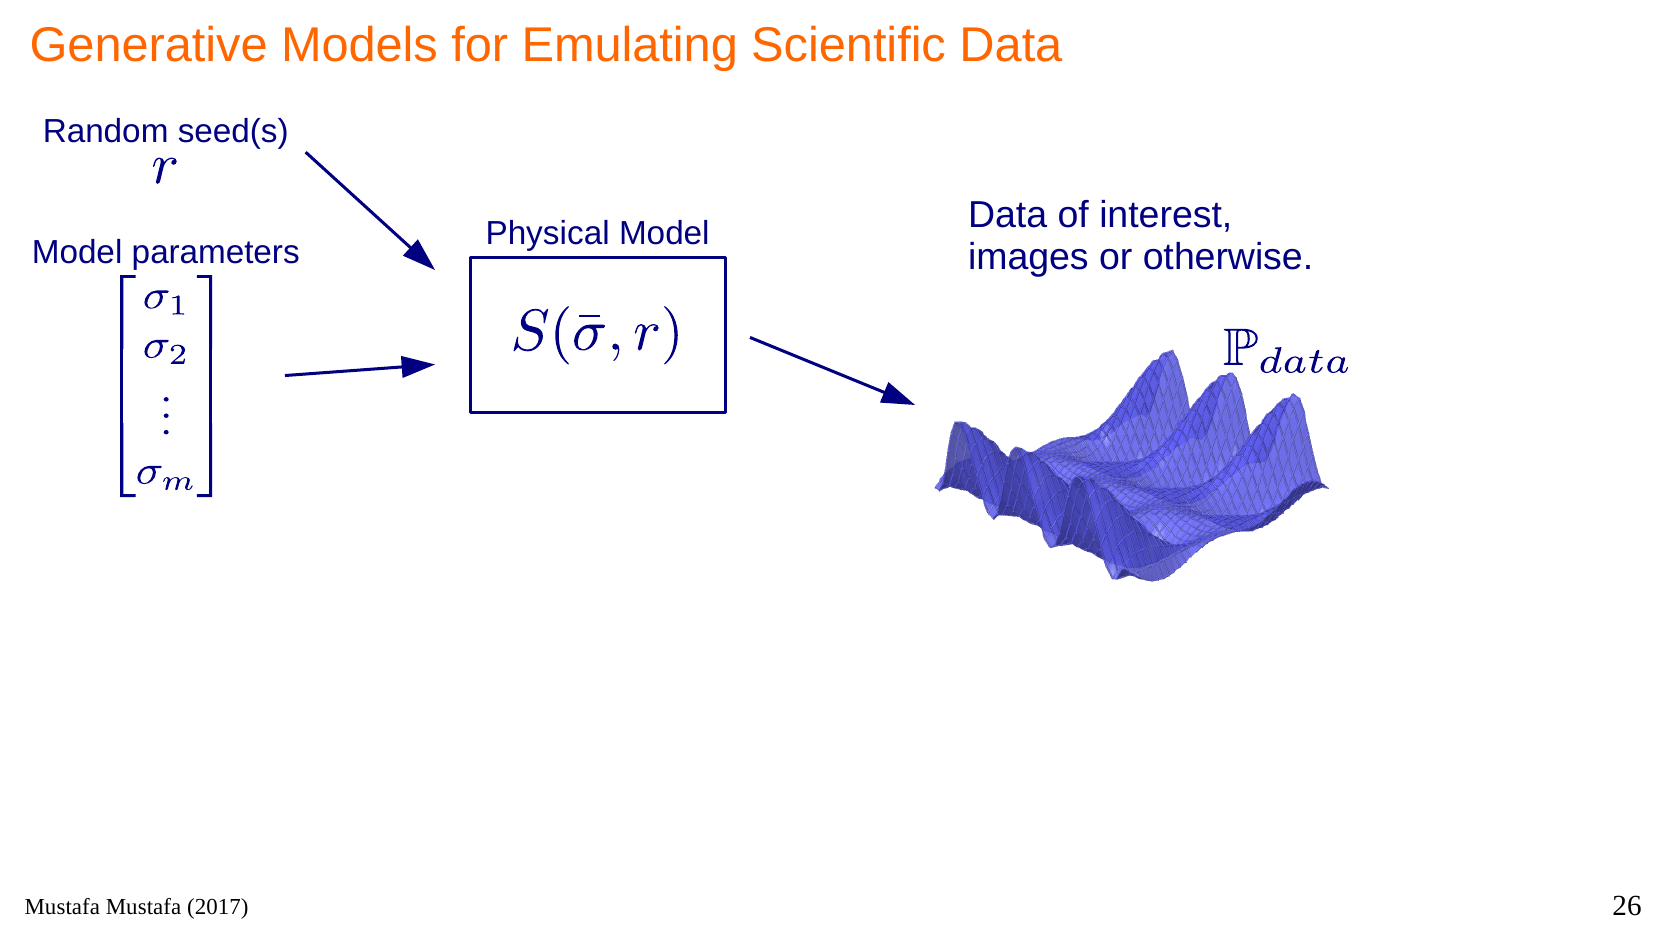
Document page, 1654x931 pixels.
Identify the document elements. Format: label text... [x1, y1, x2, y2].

text_box Data of interest, images or otherwise. [953, 186, 1334, 286]
text_box [510, 306, 684, 365]
text_box [1222, 328, 1351, 374]
title Generative Models for Emulating Scientific Data [29, 15, 1621, 74]
text_box [105, 275, 227, 498]
text_box [151, 157, 180, 184]
text_box Random seed(s) [28, 105, 304, 158]
text_box Model parameters [17, 226, 316, 279]
text_box Physical Model [470, 207, 726, 256]
picture [896, 254, 1364, 675]
